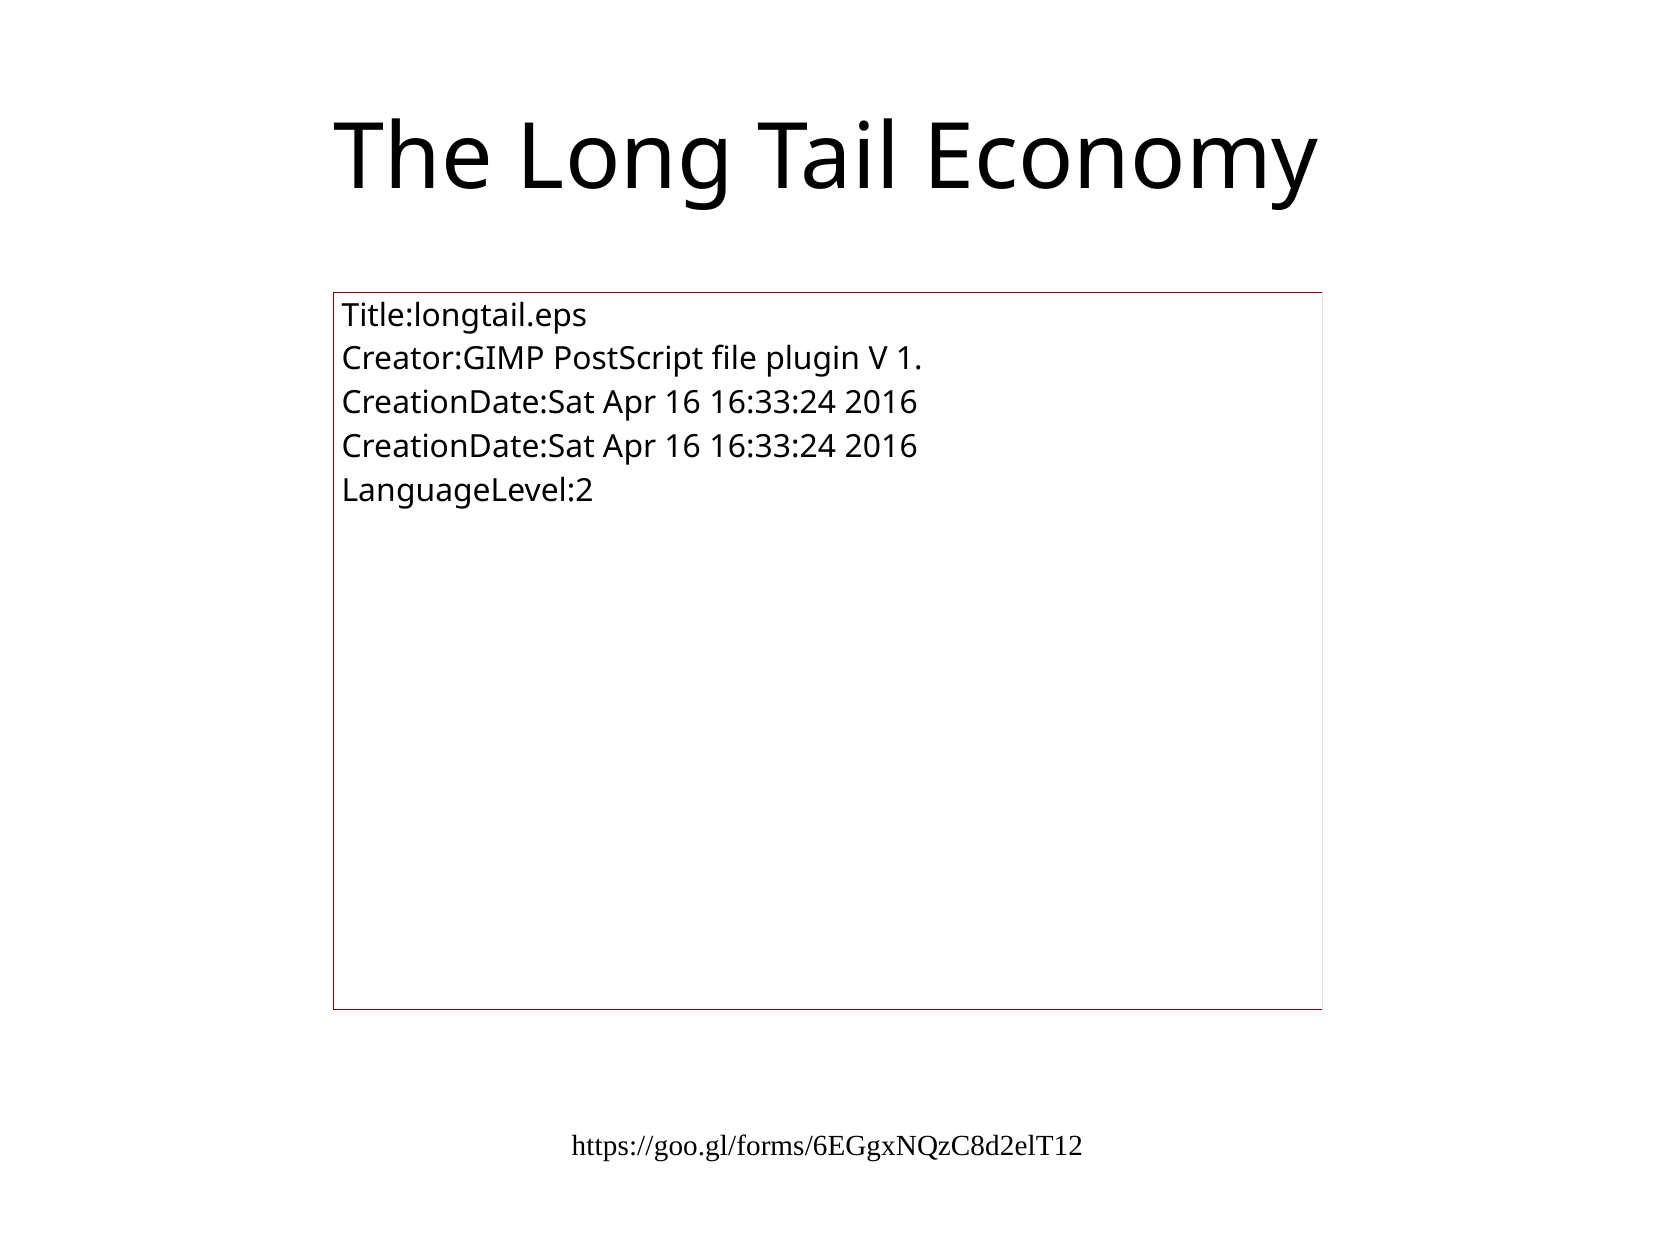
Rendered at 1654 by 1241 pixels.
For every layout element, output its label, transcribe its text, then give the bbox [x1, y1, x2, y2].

picture [331, 290, 1323, 1010]
title The Long Tail Economy [82, 49, 1571, 257]
